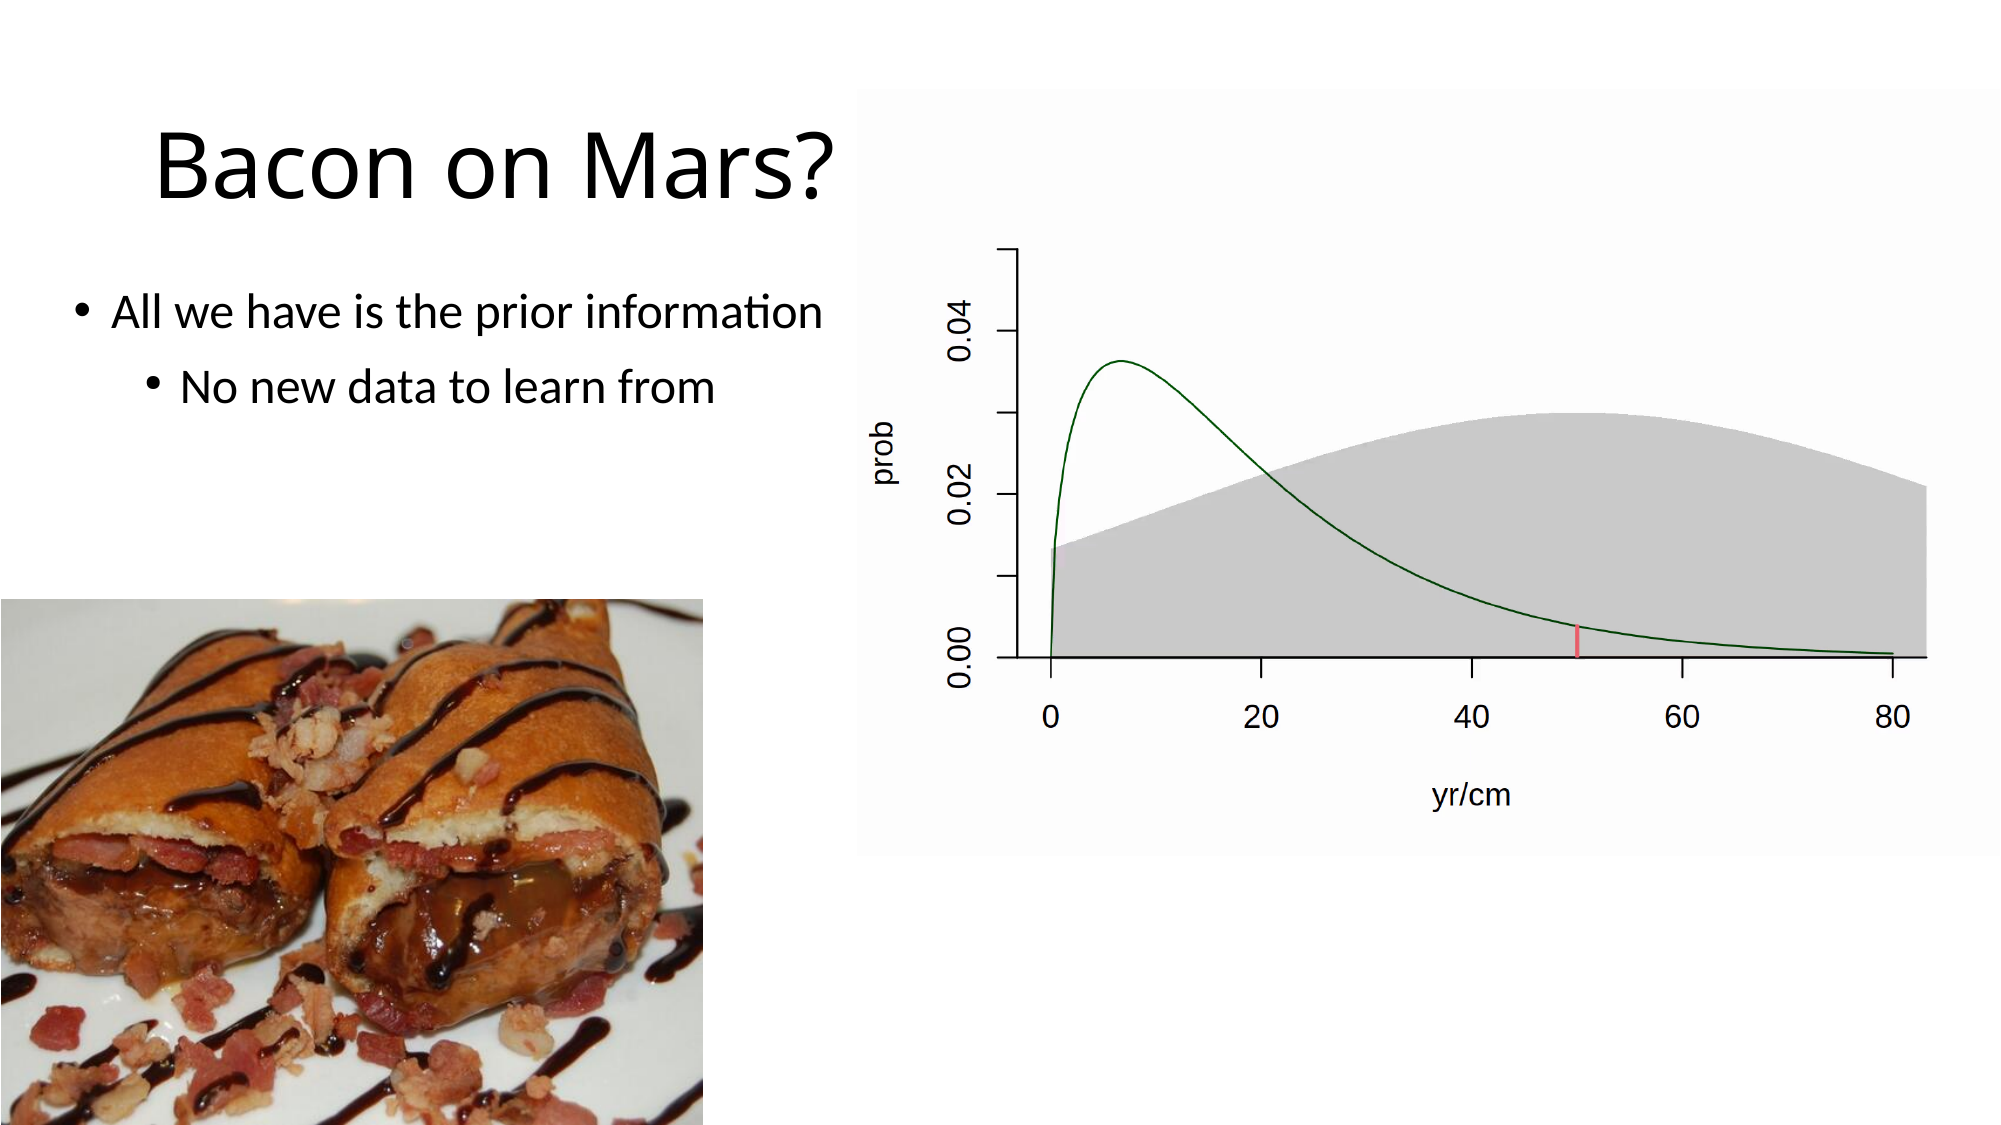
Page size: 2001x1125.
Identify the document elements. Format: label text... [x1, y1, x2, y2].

text_box All we have is the prior information No new data to learn from [58, 277, 886, 1125]
text_box [856, 88, 2000, 857]
text_box Bacon on Mars? [137, 59, 1863, 277]
picture [1, 599, 58, 1125]
